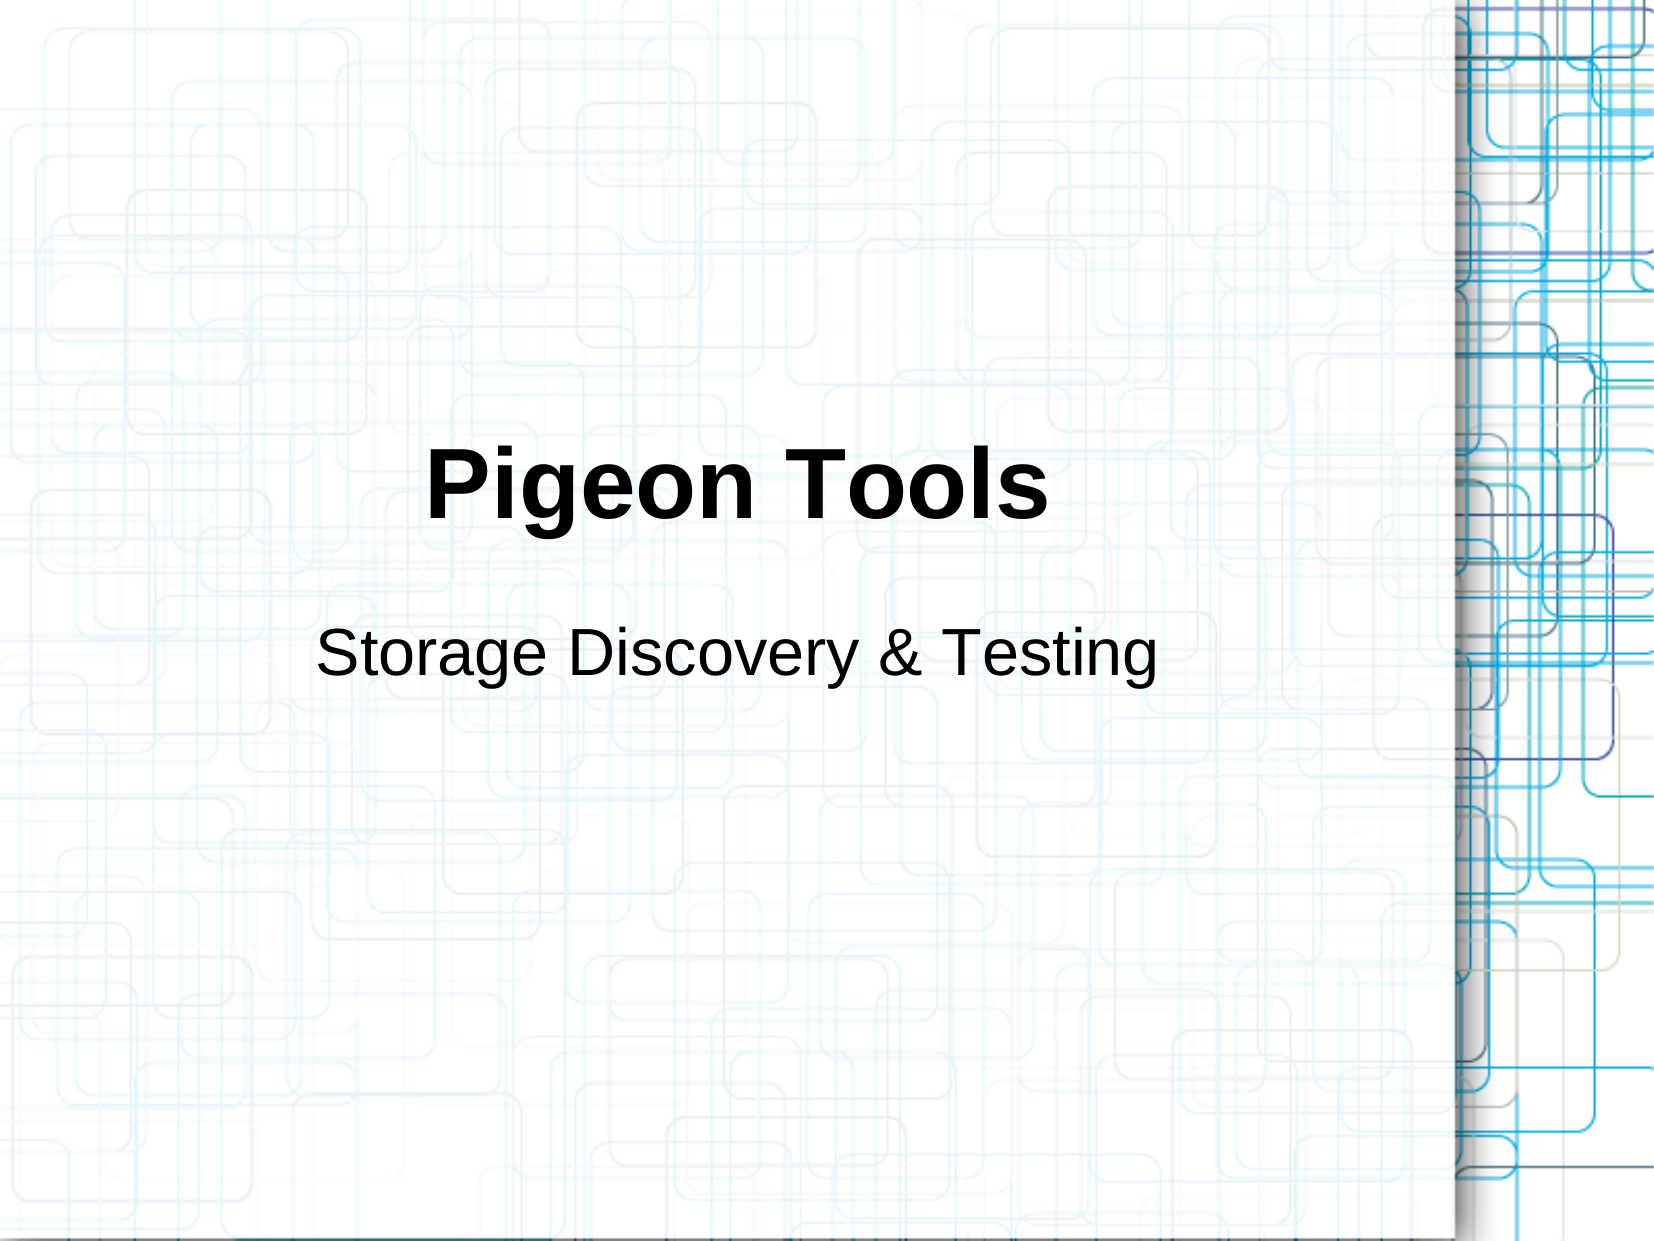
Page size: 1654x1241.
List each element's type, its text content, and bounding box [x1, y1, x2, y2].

picture [0, 0, 1654, 1241]
subtitle Pigeon Tools Storage Discovery & Testing [59, 56, 1418, 1061]
